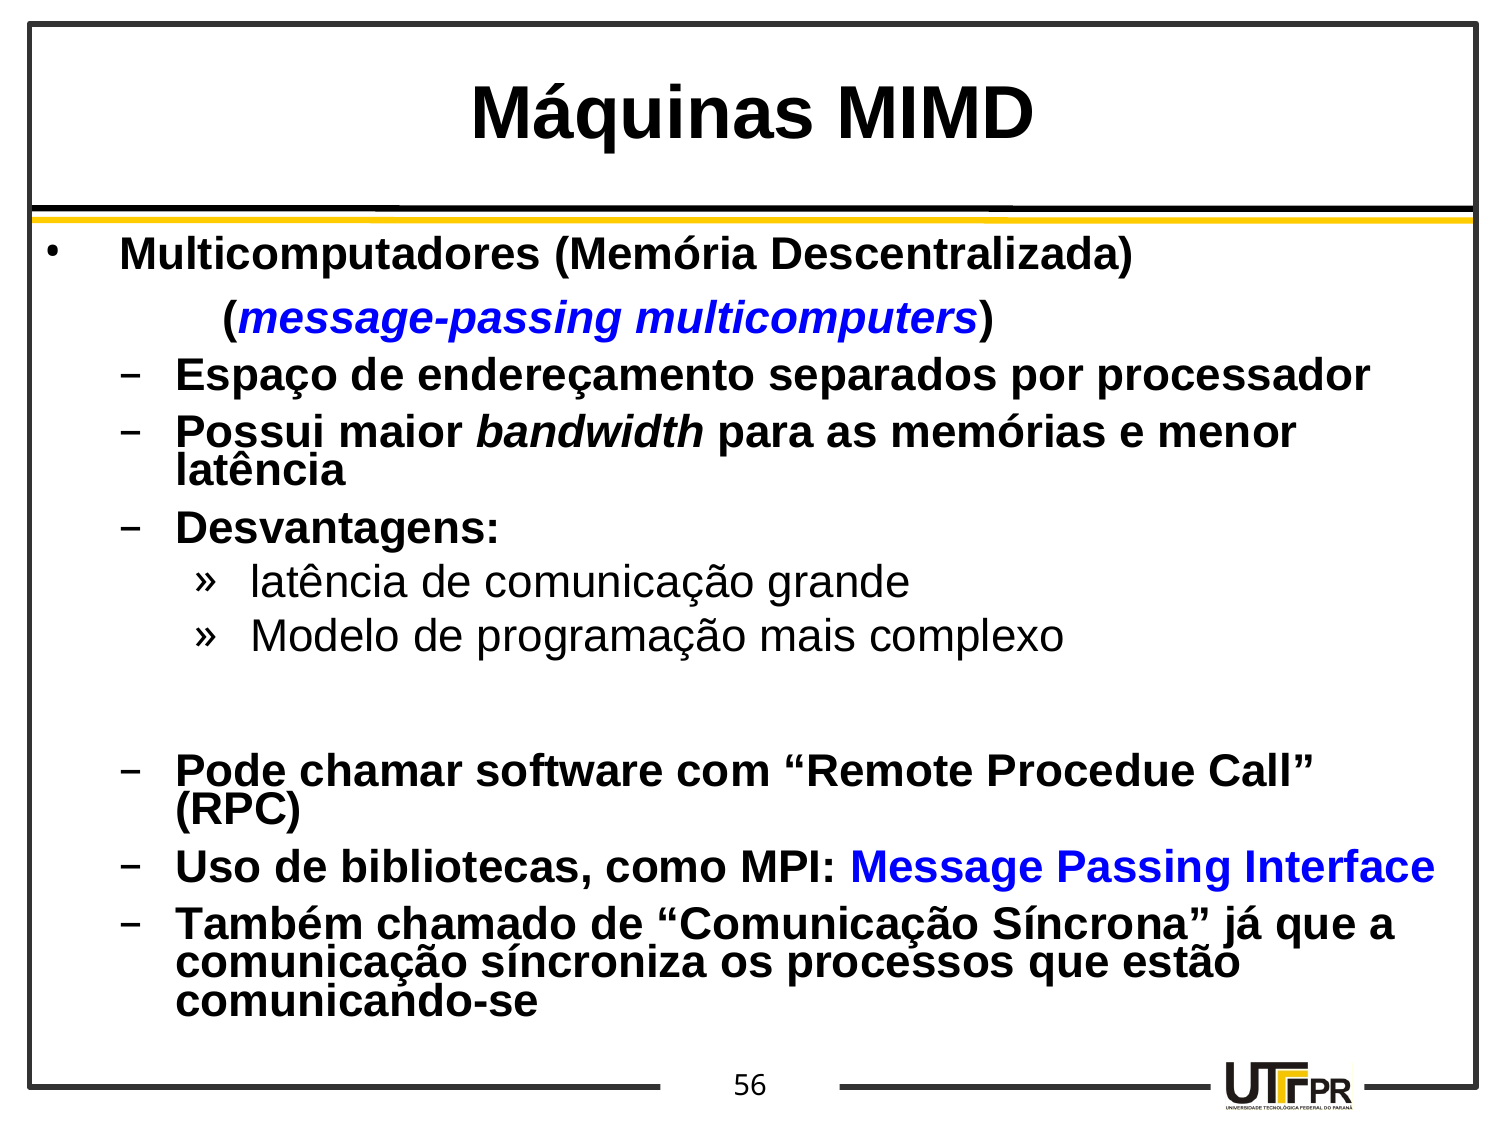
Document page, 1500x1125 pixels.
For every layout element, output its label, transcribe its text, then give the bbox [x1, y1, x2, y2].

picture [1225, 1062, 1353, 1110]
title Máquinas MIMD [41, 37, 1465, 190]
list Multicomputadores (Memória Descentralizada) (message-passing multicomputers) Espaço de endereçamento separados por processador Possui maior bandwidth para as memórias e menor latência Desvantagens: latência de comunicação grande Modelo de programação mais complexo Pode chamar software com “Remote Procedue Call” (RPC) Uso de bibliotecas, como MPI: Message Passing Interface Também chamado de “Comunicação Síncrona” já que a comunicação síncroniza os processos que estão comunicando-se [29, 231, 1459, 1052]
